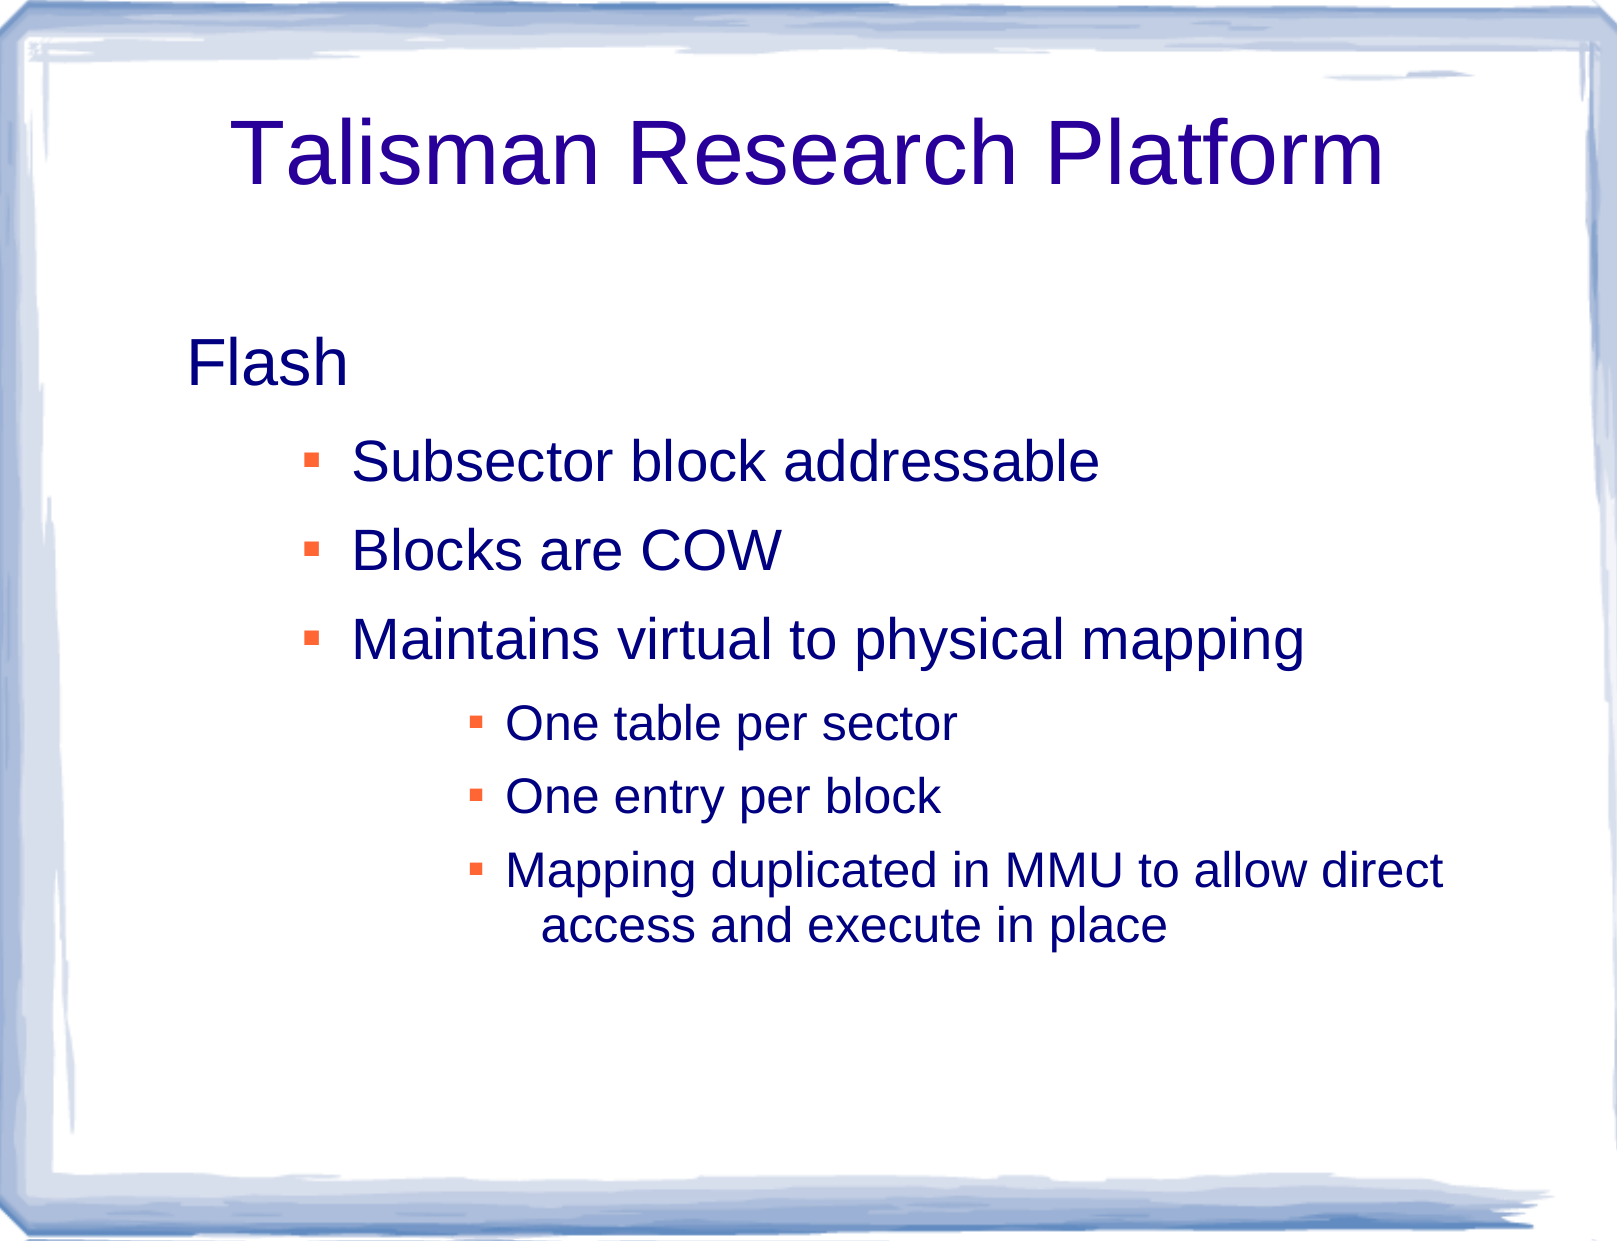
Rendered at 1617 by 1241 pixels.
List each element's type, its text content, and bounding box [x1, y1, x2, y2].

title Talisman Research Platform [80, 49, 1537, 257]
list Flash Subsector block addressable Blocks are COW Maintains virtual to physical mapping One table per sector One entry per block Mapping duplicated in MMU to allow direct access and execute in place [115, 324, 1537, 1005]
picture [0, 0, 1617, 1241]
